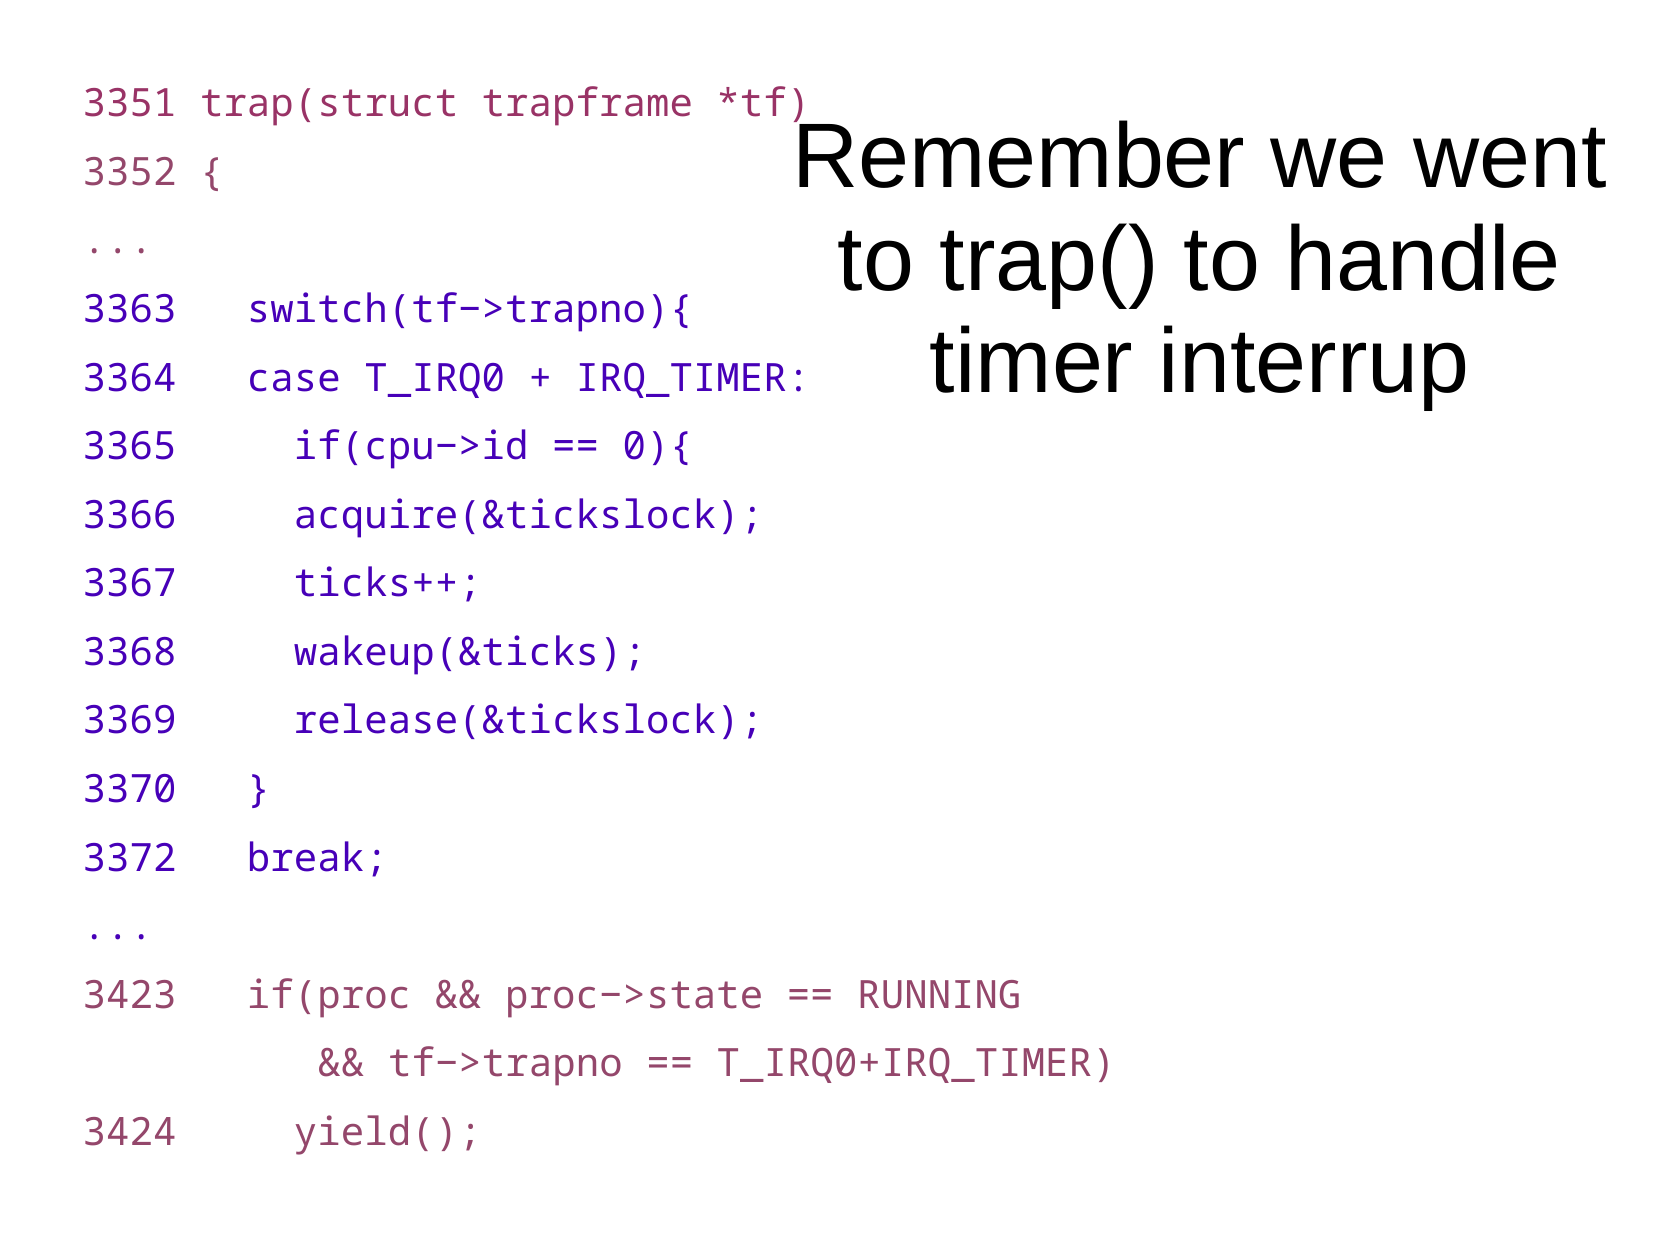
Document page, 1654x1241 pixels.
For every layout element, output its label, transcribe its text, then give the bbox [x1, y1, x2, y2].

list 3351 trap(struct trapframe *tf) 3352 { ... 3363 switch(tf−>trapno){ 3364 case T_IRQ0 + IRQ_TIMER: 3365 if(cpu−>id == 0){ 3366 acquire(&tickslock); 3367 ticks++; 3368 wakeup(&ticks); 3369 release(&tickslock); 3370 } 3372 break; ... 3423 if(proc && proc−>state == RUNNING && tf−>trapno == T_IRQ0+IRQ_TIMER) 3424 yield(); [82, 75, 1571, 1163]
title Remember we went to trap() to handle timer interrup [787, 104, 1613, 413]
